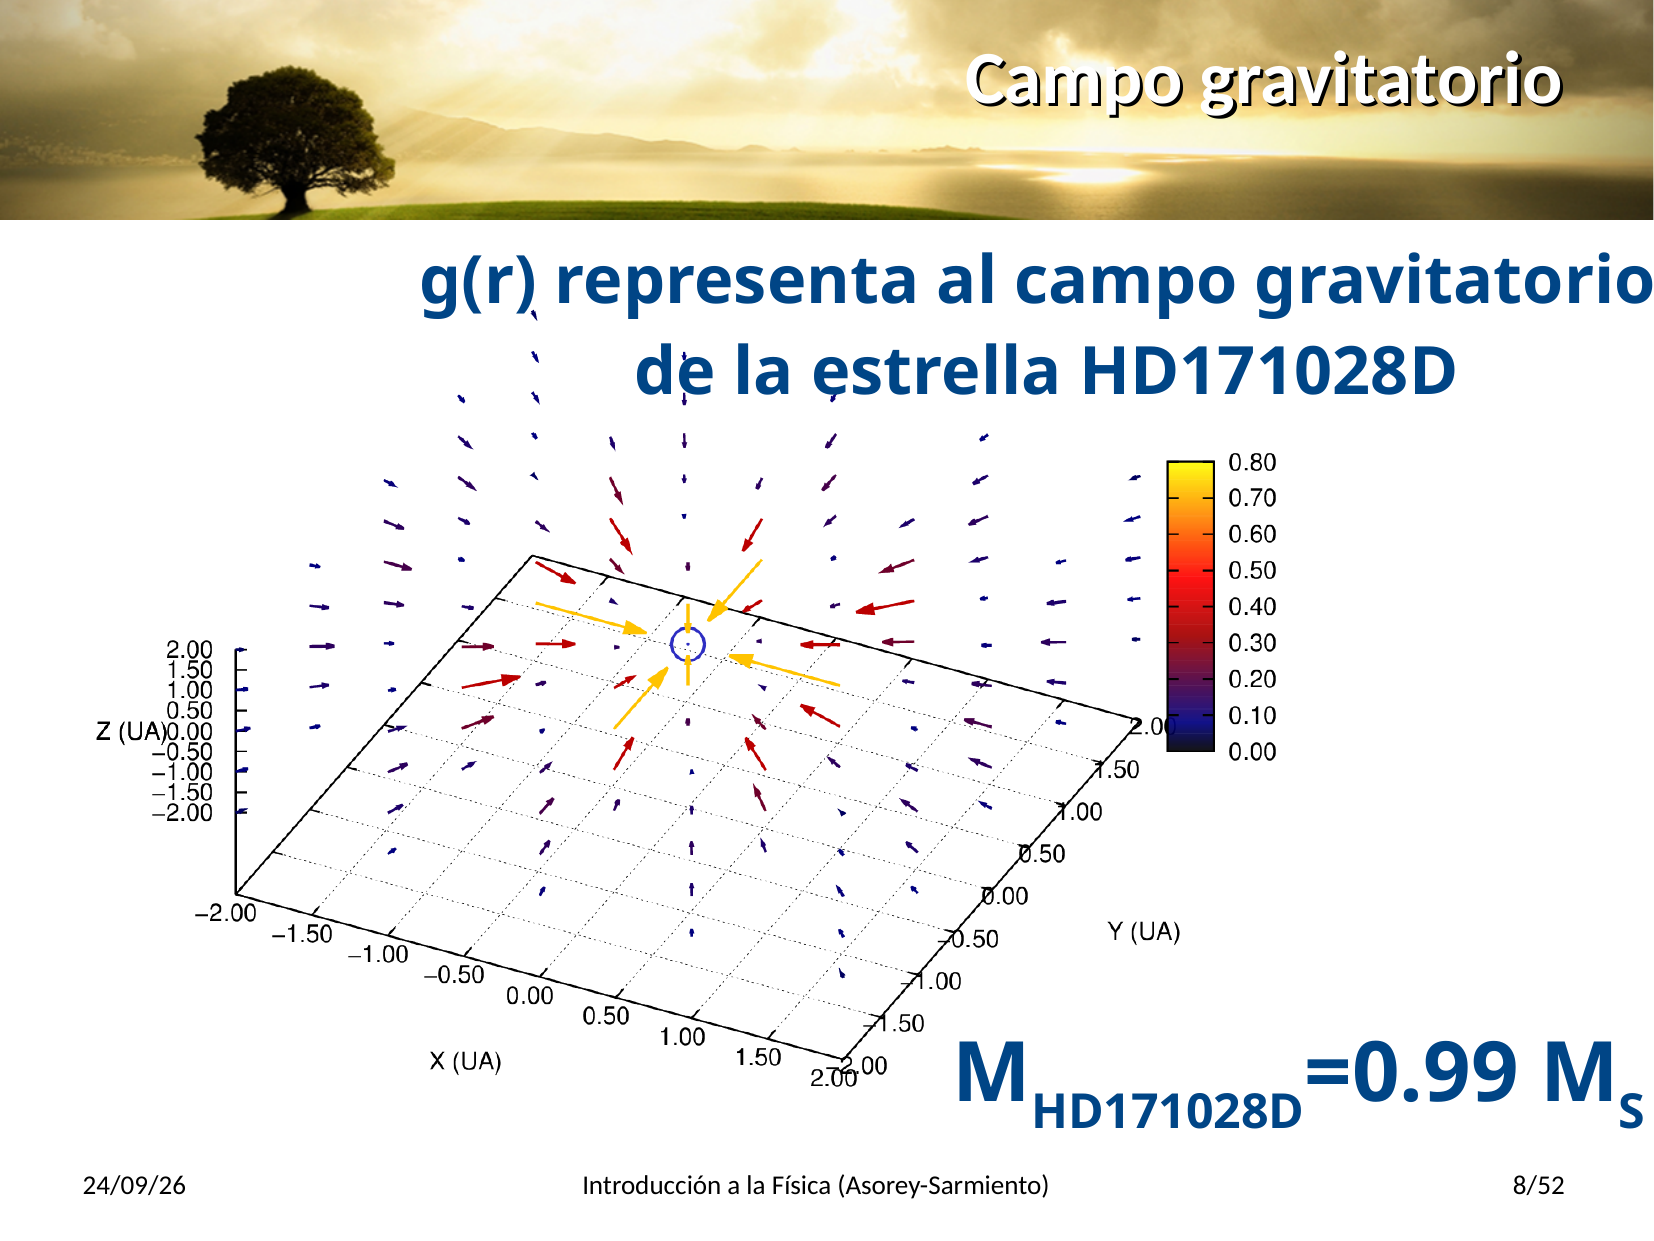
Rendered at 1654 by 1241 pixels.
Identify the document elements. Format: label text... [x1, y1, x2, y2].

text_box MHD171028D=0.99 MS [938, 1005, 1636, 1136]
text_box g(r) representa al campo gravitatorio de la estrella HD171028D [405, 225, 1643, 396]
title Campo gravitatorio [75, 19, 1564, 151]
picture [0, 0, 1654, 220]
picture [55, 254, 1321, 1141]
